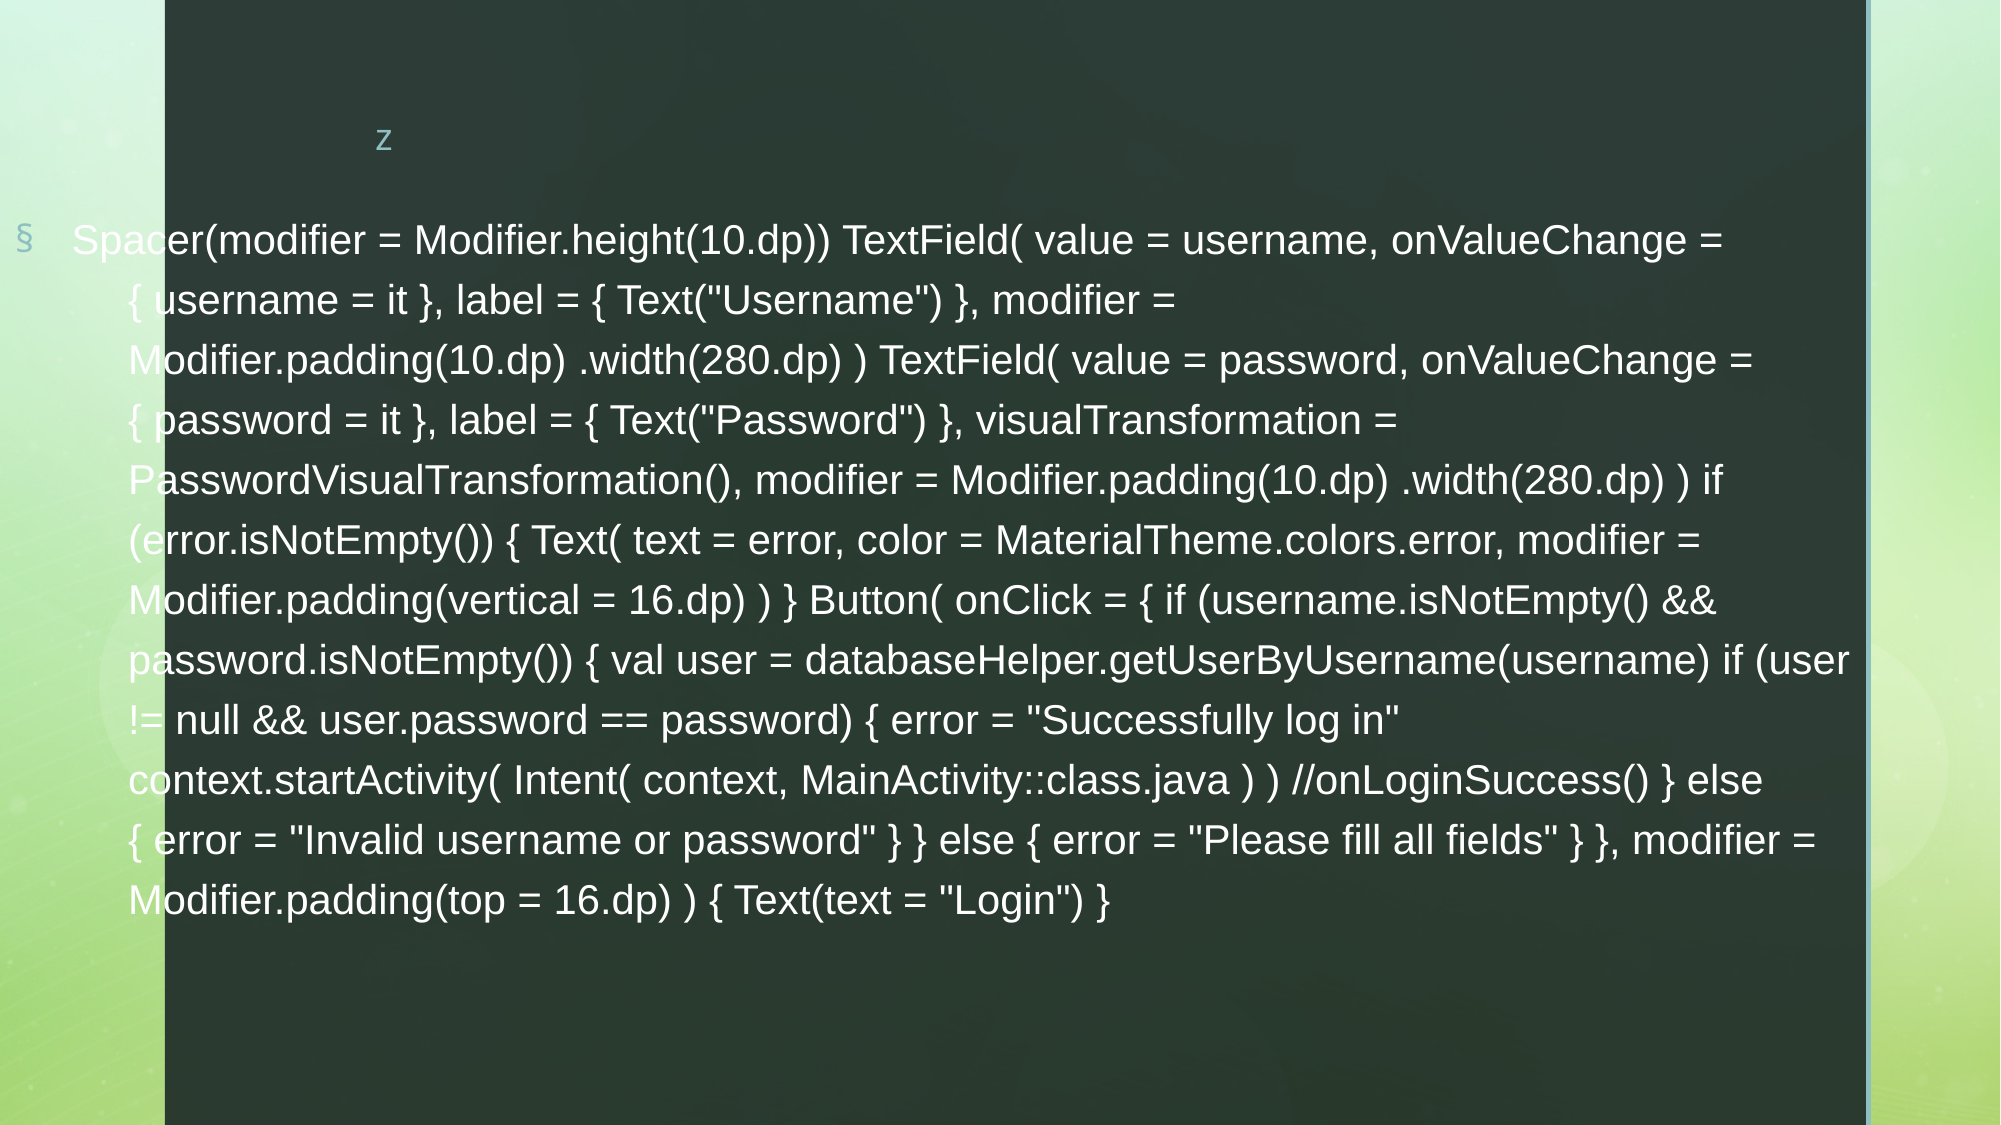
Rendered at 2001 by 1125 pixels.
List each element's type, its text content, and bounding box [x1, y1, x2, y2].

list Spacer(modifier = Modifier.height(10.dp)) TextField( value = username, onValueChange = { username = it }, label = { Text("Username") }, modifier = Modifier.padding(10.dp) .width(280.dp) ) TextField( value = password, onValueChange = { password = it }, label = { Text("Password") }, visualTransformation = PasswordVisualTransformation(), modifier = Modifier.padding(10.dp) .width(280.dp) ) if (error.isNotEmpty()) { Text( text = error, color = MaterialTheme.colors.error, modifier = Modifier.padding(vertical = 16.dp) ) } Button( onClick = { if (username.isNotEmpty() && password.isNotEmpty()) { val user = databaseHelper.getUserByUsername(username) if (user != null && user.password == password) { error = "Successfully log in" context.startActivity( Intent( context, MainActivity::class.java ) ) //onLoginSuccess() } else { error = "Invalid username or password" } } else { error = "Please fill all fields" } }, modifier = Modifier.padding(top = 16.dp) ) { Text(text = "Login") } [0, 0, 1870, 1125]
